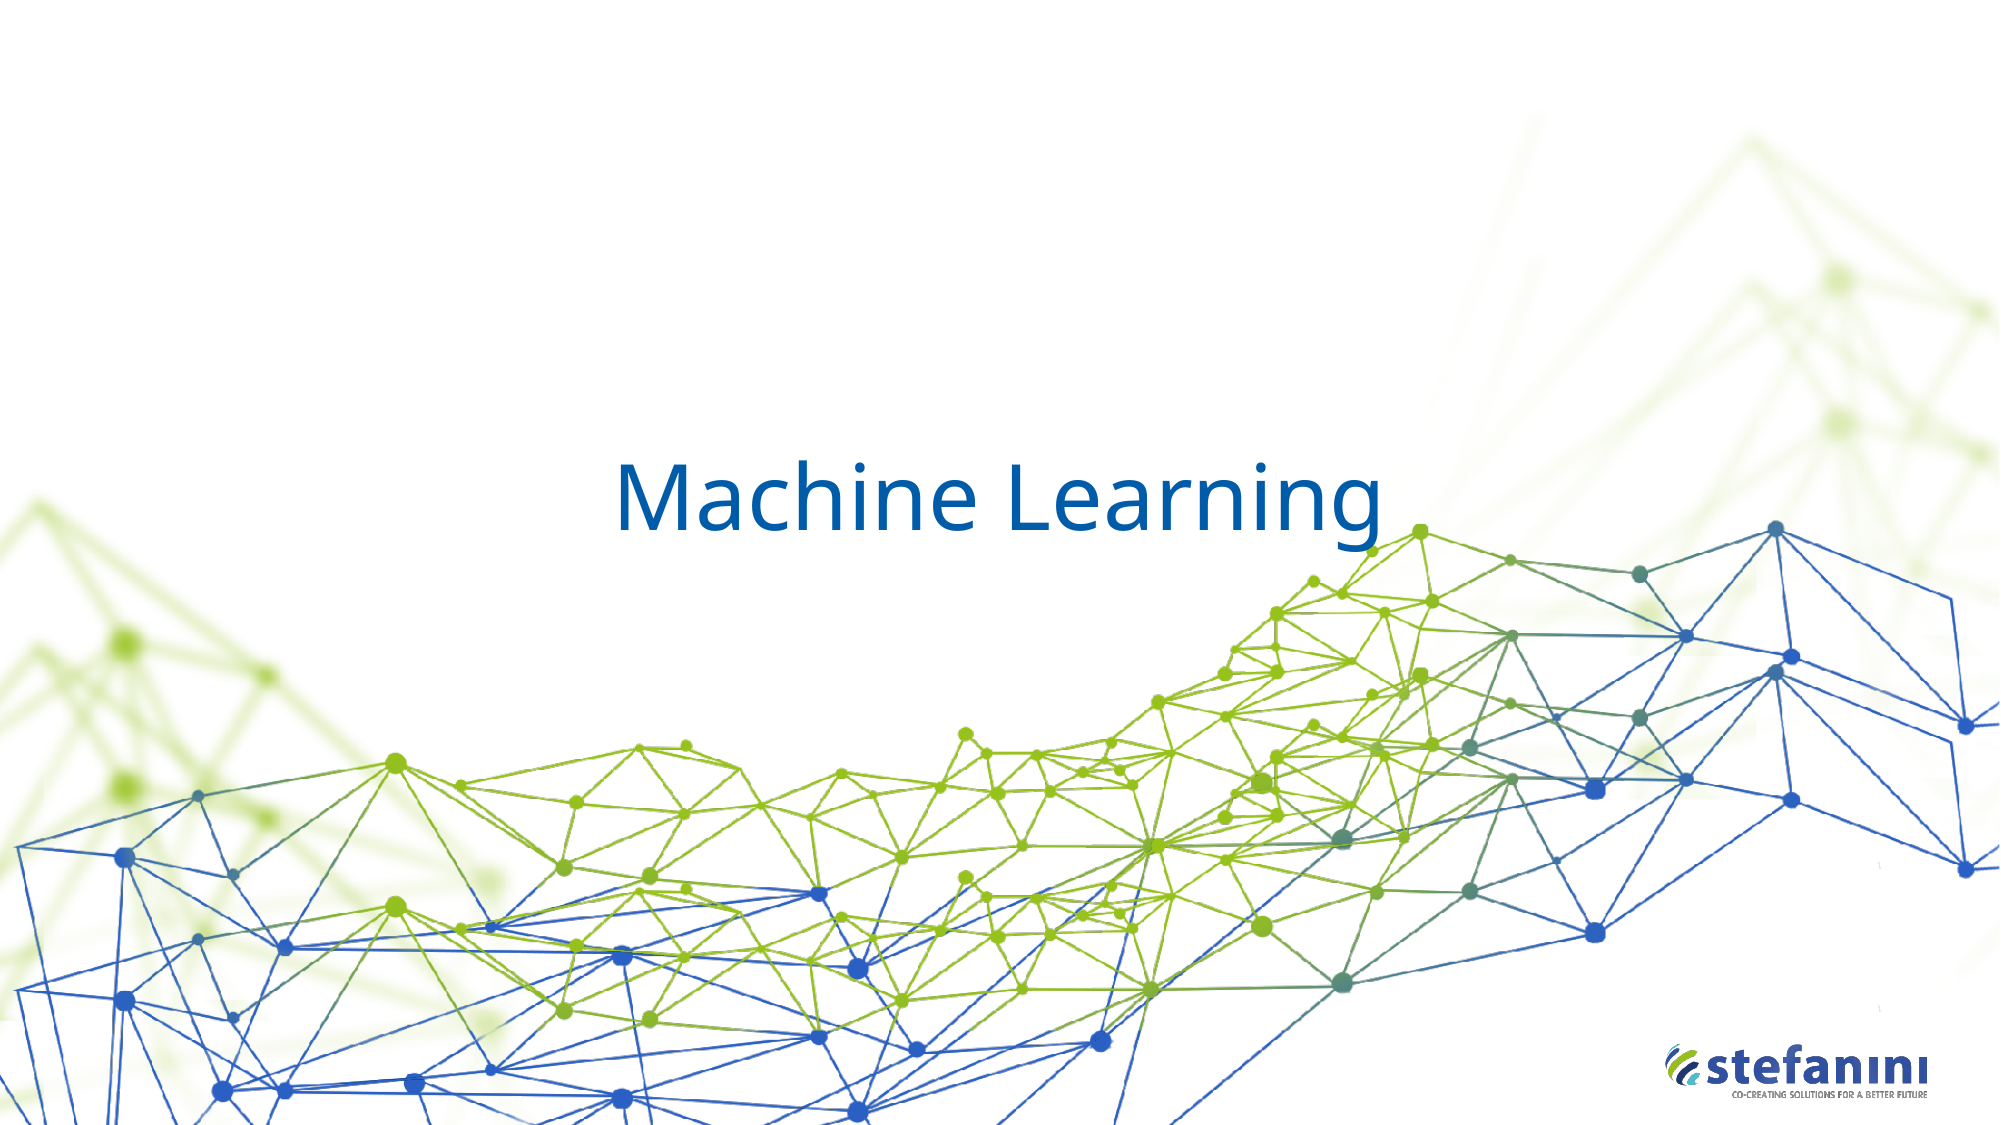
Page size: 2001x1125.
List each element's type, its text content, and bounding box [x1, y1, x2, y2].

picture [0, 58, 2000, 1125]
text_box Machine Learning [137, 391, 1863, 609]
